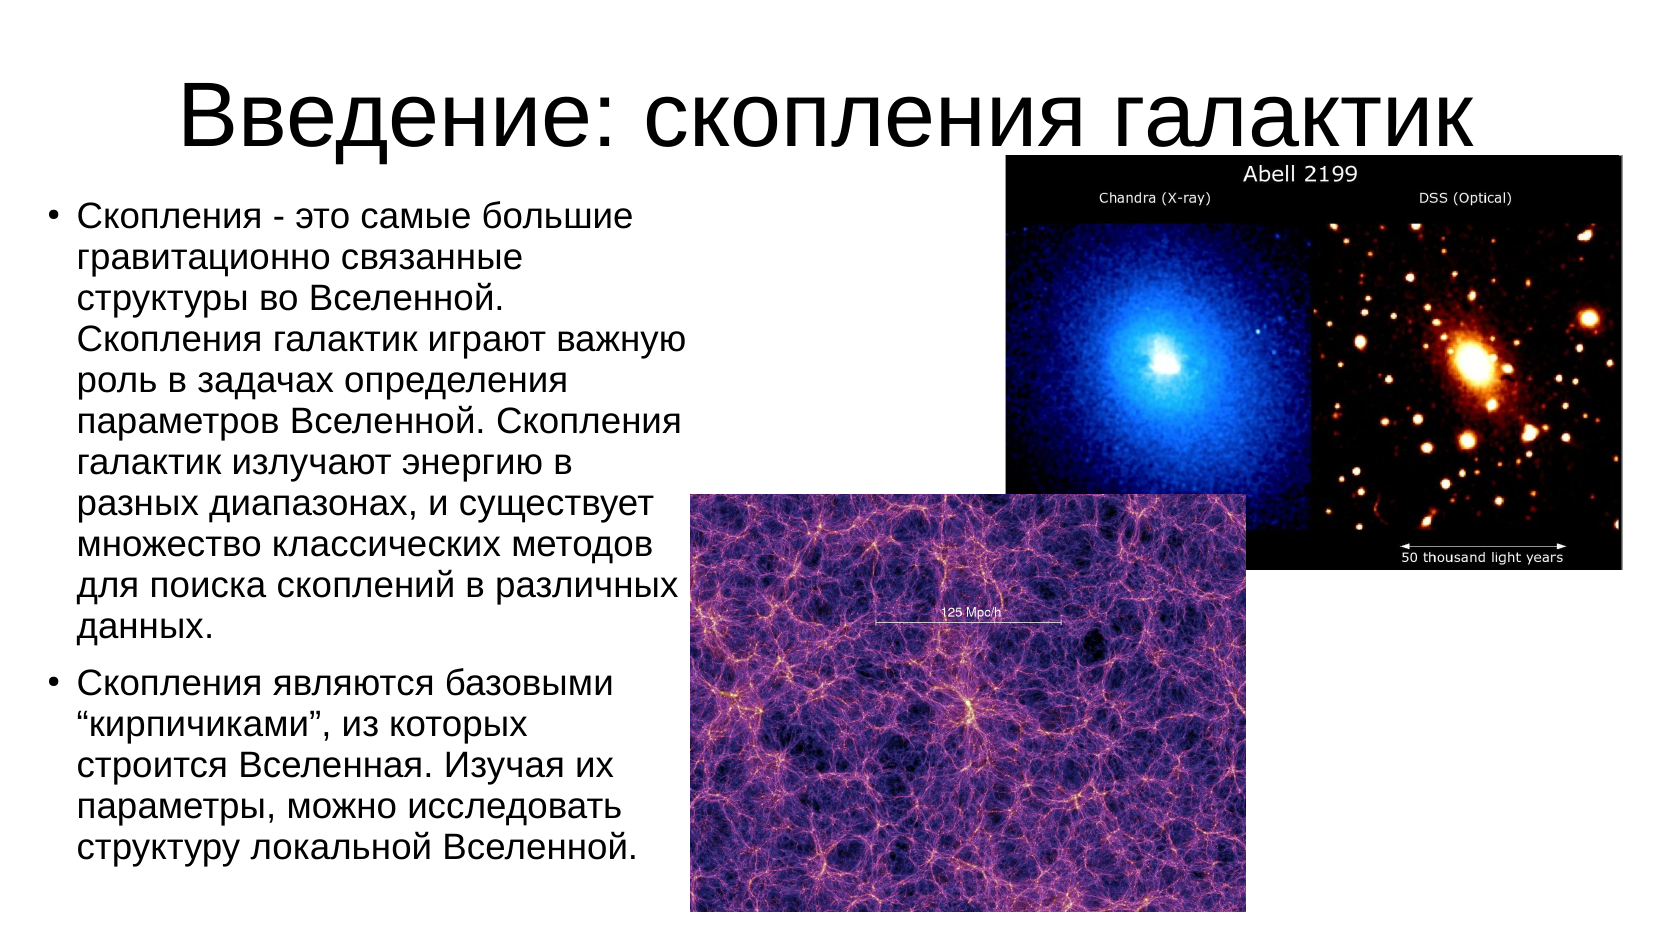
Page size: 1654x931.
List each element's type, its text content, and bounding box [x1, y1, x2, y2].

list Скопления - это самые большие гравитационно связанные структуры во Вселенной. Скопления галактик играют важную роль в задачах определения параметров Вселенной. Скопления галактик излучают энергию в разных диапазонах, и существует множество классических методов для поиска скоплений в различных данных. Скопления являются базовыми “кирпичиками”, из которых строится Вселенная. Изучая их параметры, можно исследовать структуру локальной Вселенной. [37, 195, 691, 901]
picture [690, 155, 1623, 912]
title Введение: скопления галактик [82, 37, 1571, 193]
